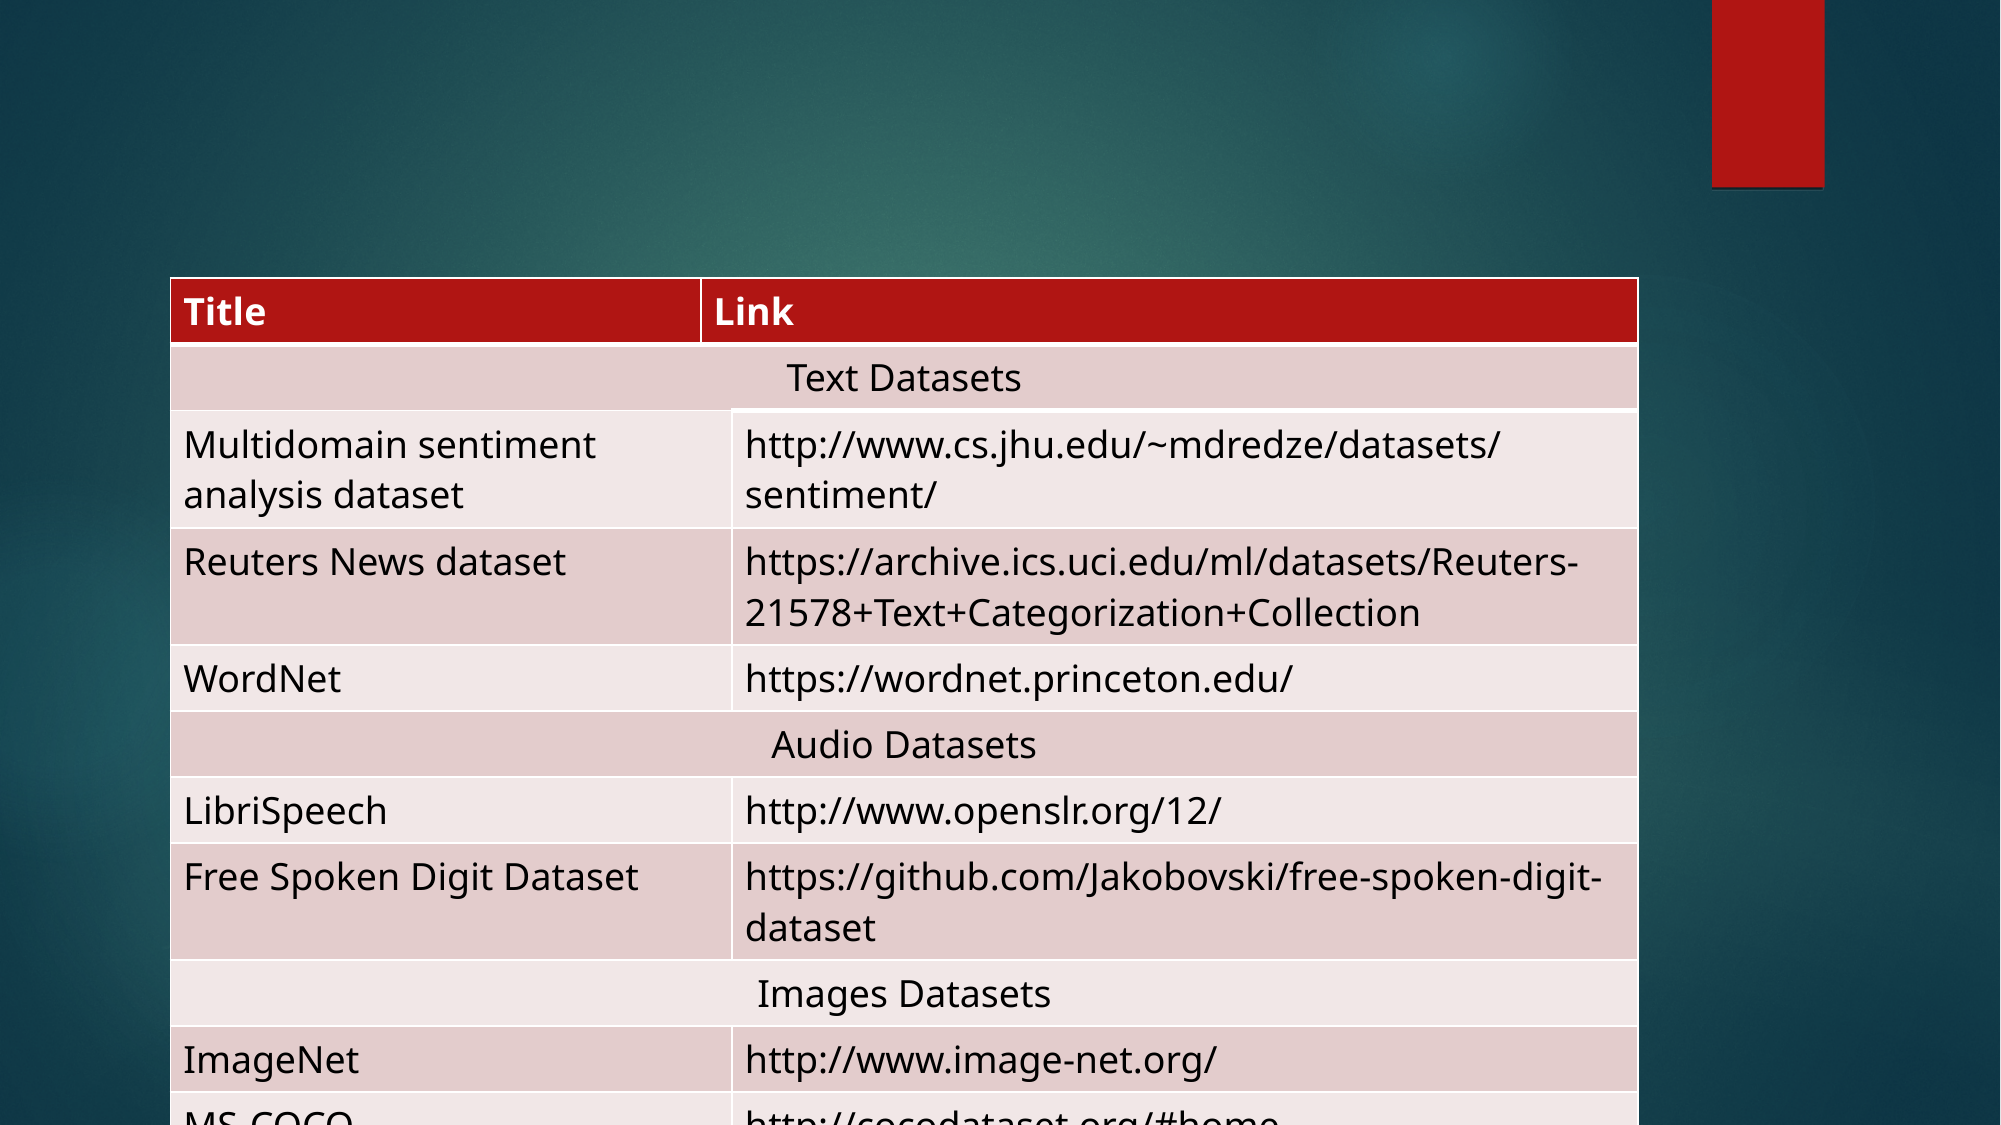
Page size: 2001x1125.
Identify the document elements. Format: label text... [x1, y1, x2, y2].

table_cell MS-COCO [330, 1115, 347, 1125]
table_cell MS-COCO [278, 1115, 295, 1125]
table_cell http://www.cs.jhu.edu/~mdredze/datasets/sentiment/ [733, 413, 1637, 527]
table_cell Images Datasets [171, 961, 1637, 1025]
table_cell ImageNet [171, 1027, 731, 1091]
table_cell https://wordnet.princeton.edu/ [733, 646, 1637, 710]
table_cell MS-COCO [171, 1093, 731, 1125]
table_header Link [702, 279, 1637, 342]
picture [0, 0, 2001, 1125]
table_cell Reuters News dataset [171, 529, 731, 644]
table_header Title [171, 279, 700, 342]
table_cell http://www.image-net.org/ [733, 1027, 1637, 1091]
table_cell Free Spoken Digit Dataset [171, 844, 731, 959]
table_cell https://archive.ics.uci.edu/ml/datasets/Reuters-21578+Text+Categorization+Collection [733, 529, 1637, 644]
table_cell Multidomain sentiment analysis dataset [171, 411, 731, 527]
table_cell http://cocodataset.org/#home [733, 1093, 1637, 1125]
table_cell WordNet [171, 646, 731, 710]
table_cell Audio Datasets [171, 712, 1637, 776]
table_cell Text Datasets [171, 347, 1637, 410]
table_cell http://www.openslr.org/12/ [733, 778, 1637, 842]
table_cell LibriSpeech [171, 778, 731, 842]
table_cell https://github.com/Jakobovski/free-spoken-digit-dataset [733, 844, 1637, 959]
title [106, 74, 1649, 304]
